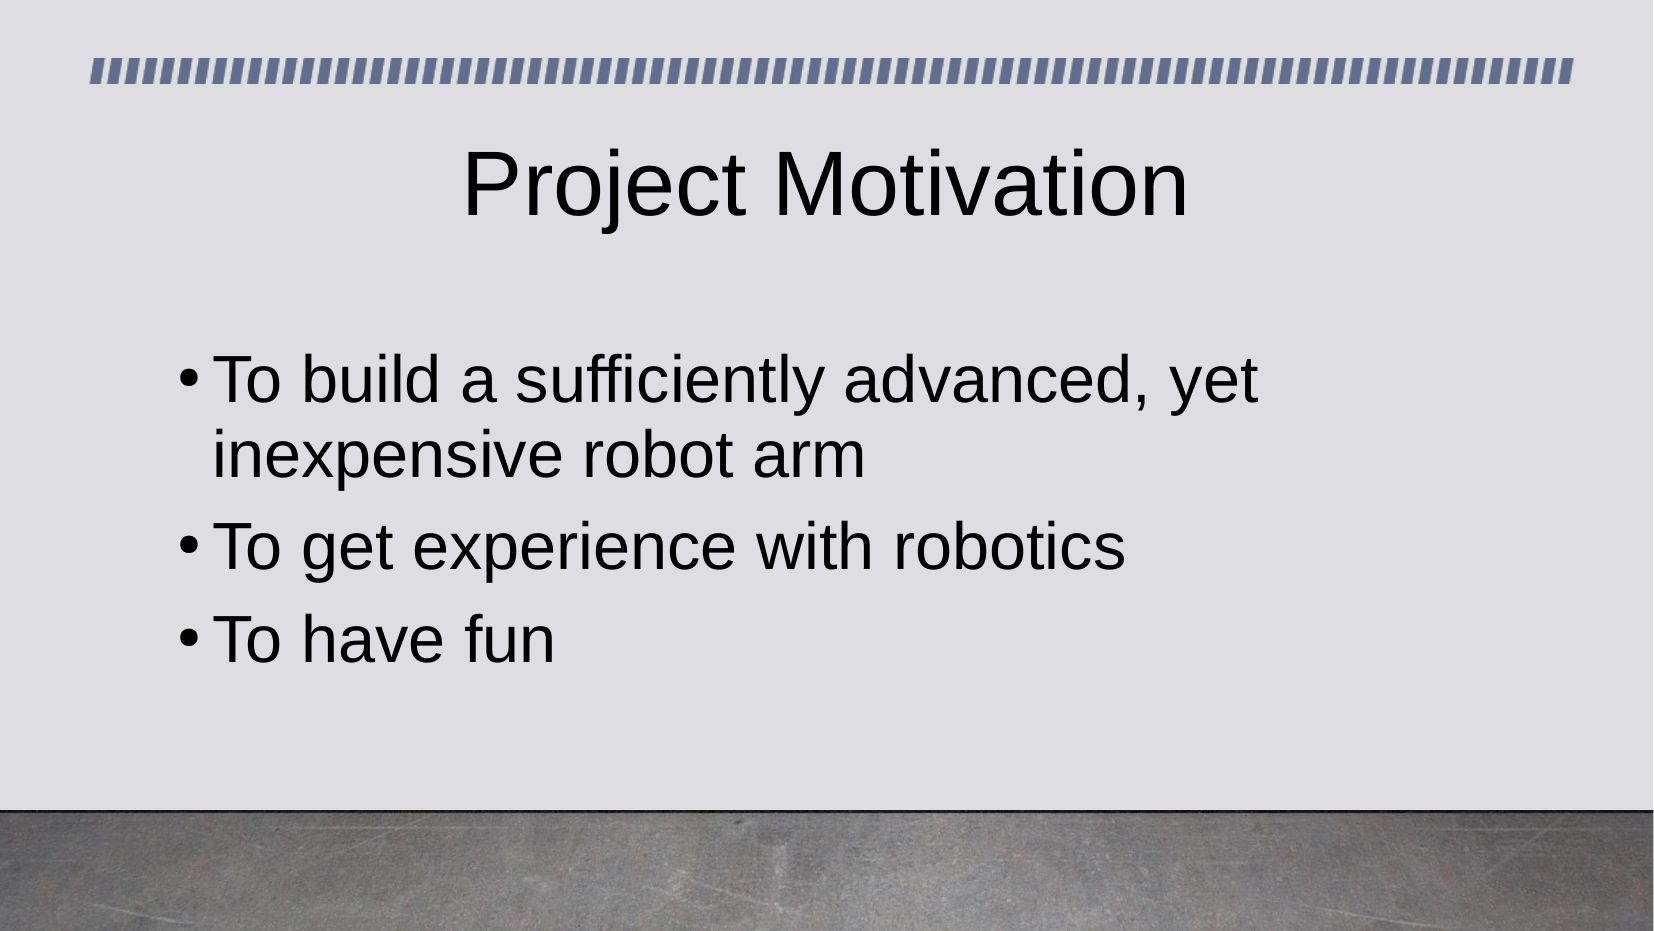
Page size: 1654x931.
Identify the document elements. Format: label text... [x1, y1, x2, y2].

text_box [0, 0, 1654, 810]
title Project Motivation [82, 106, 1571, 262]
picture [88, 58, 1575, 84]
subtitle To build a sufficiently advanced, yet inexpensive robot arm To get experience with robotics To have fun [177, 261, 1447, 758]
picture [0, 810, 1654, 931]
